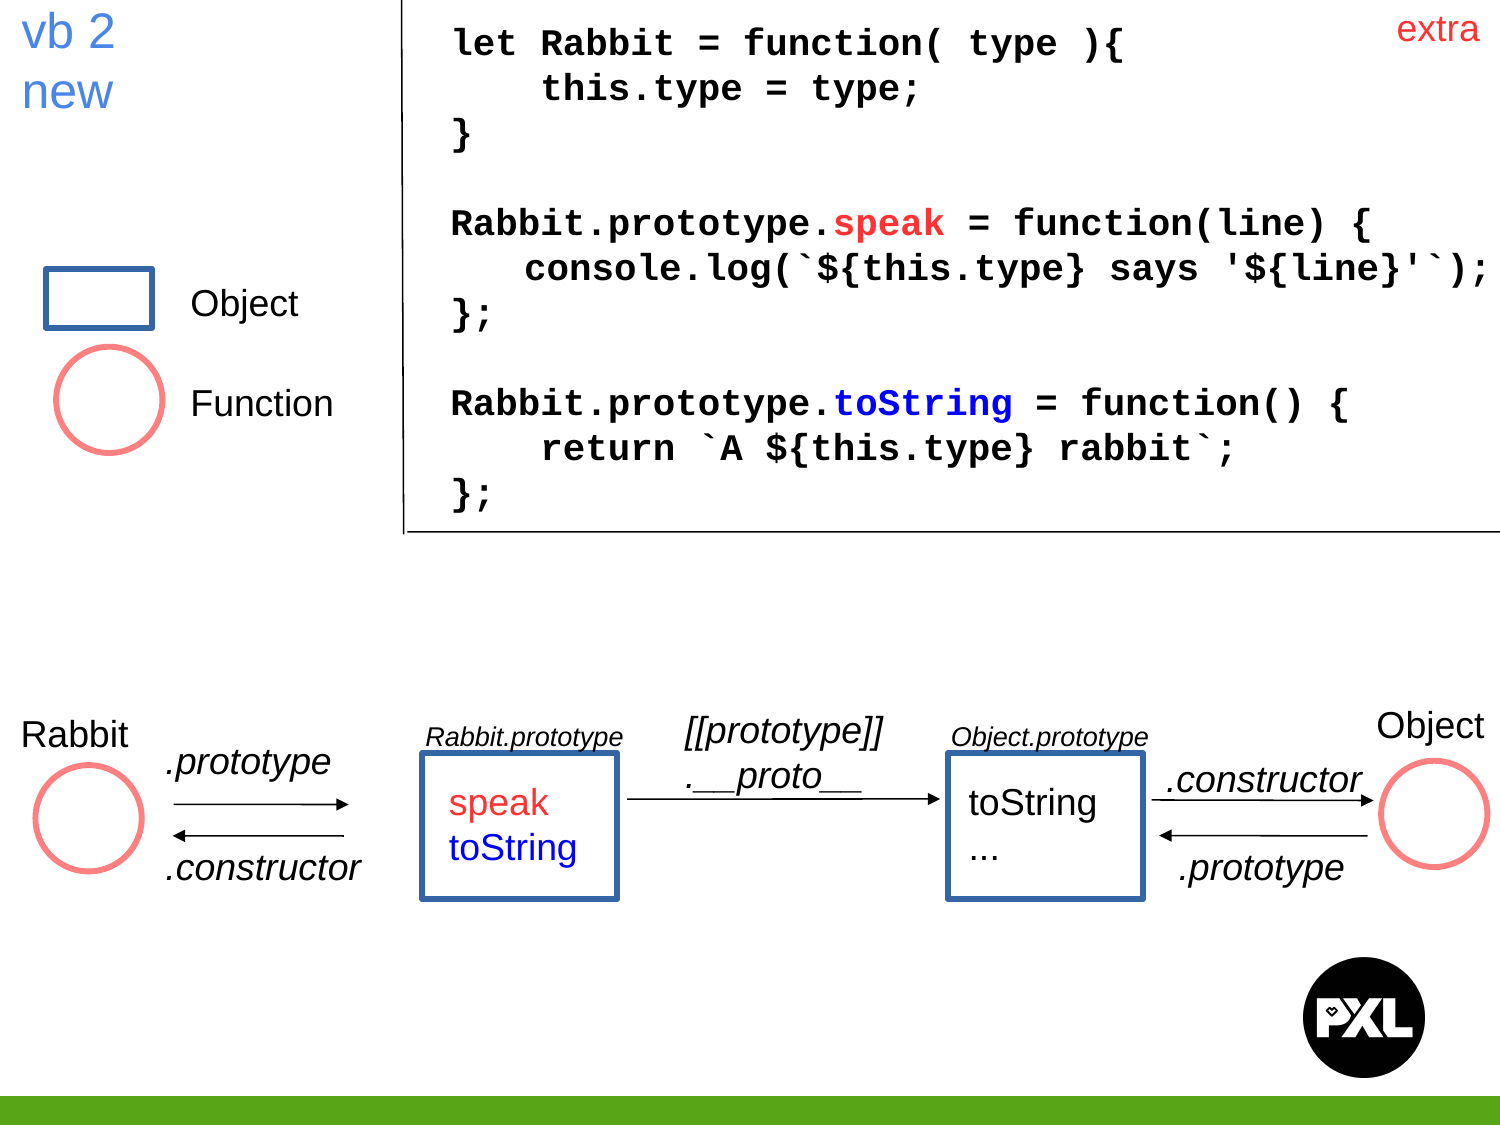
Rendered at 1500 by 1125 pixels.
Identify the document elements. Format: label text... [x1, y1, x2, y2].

text_box .prototype [1163, 835, 1400, 893]
text_box Rabbit.prototype [410, 711, 706, 757]
text_box .prototype [150, 729, 387, 787]
text_box vb 2 new [6, 0, 387, 141]
text_box Object [175, 271, 353, 328]
text_box toString ... [953, 771, 1137, 870]
text_box Object [1361, 694, 1500, 751]
text_box let Rabbit = function( type ){ this.type = type; } Rabbit.prototype.speak = function(line) { console.log(`${this.type} says '${line}'`); }; Rabbit.prototype.toString = function() { return `A ${this.type} rabbit`; }; [435, 10, 1500, 463]
text_box .constructor [150, 835, 387, 893]
text_box Function [175, 371, 353, 429]
picture [1303, 957, 1425, 1078]
text_box Rabbit [5, 702, 183, 760]
text_box speak toString [434, 770, 618, 870]
text_box extra [1381, 0, 1495, 57]
text_box .constructor [1151, 747, 1388, 805]
text_box Object.prototype [936, 711, 1232, 757]
text_box [[prototype]] .__proto__ [670, 698, 907, 798]
